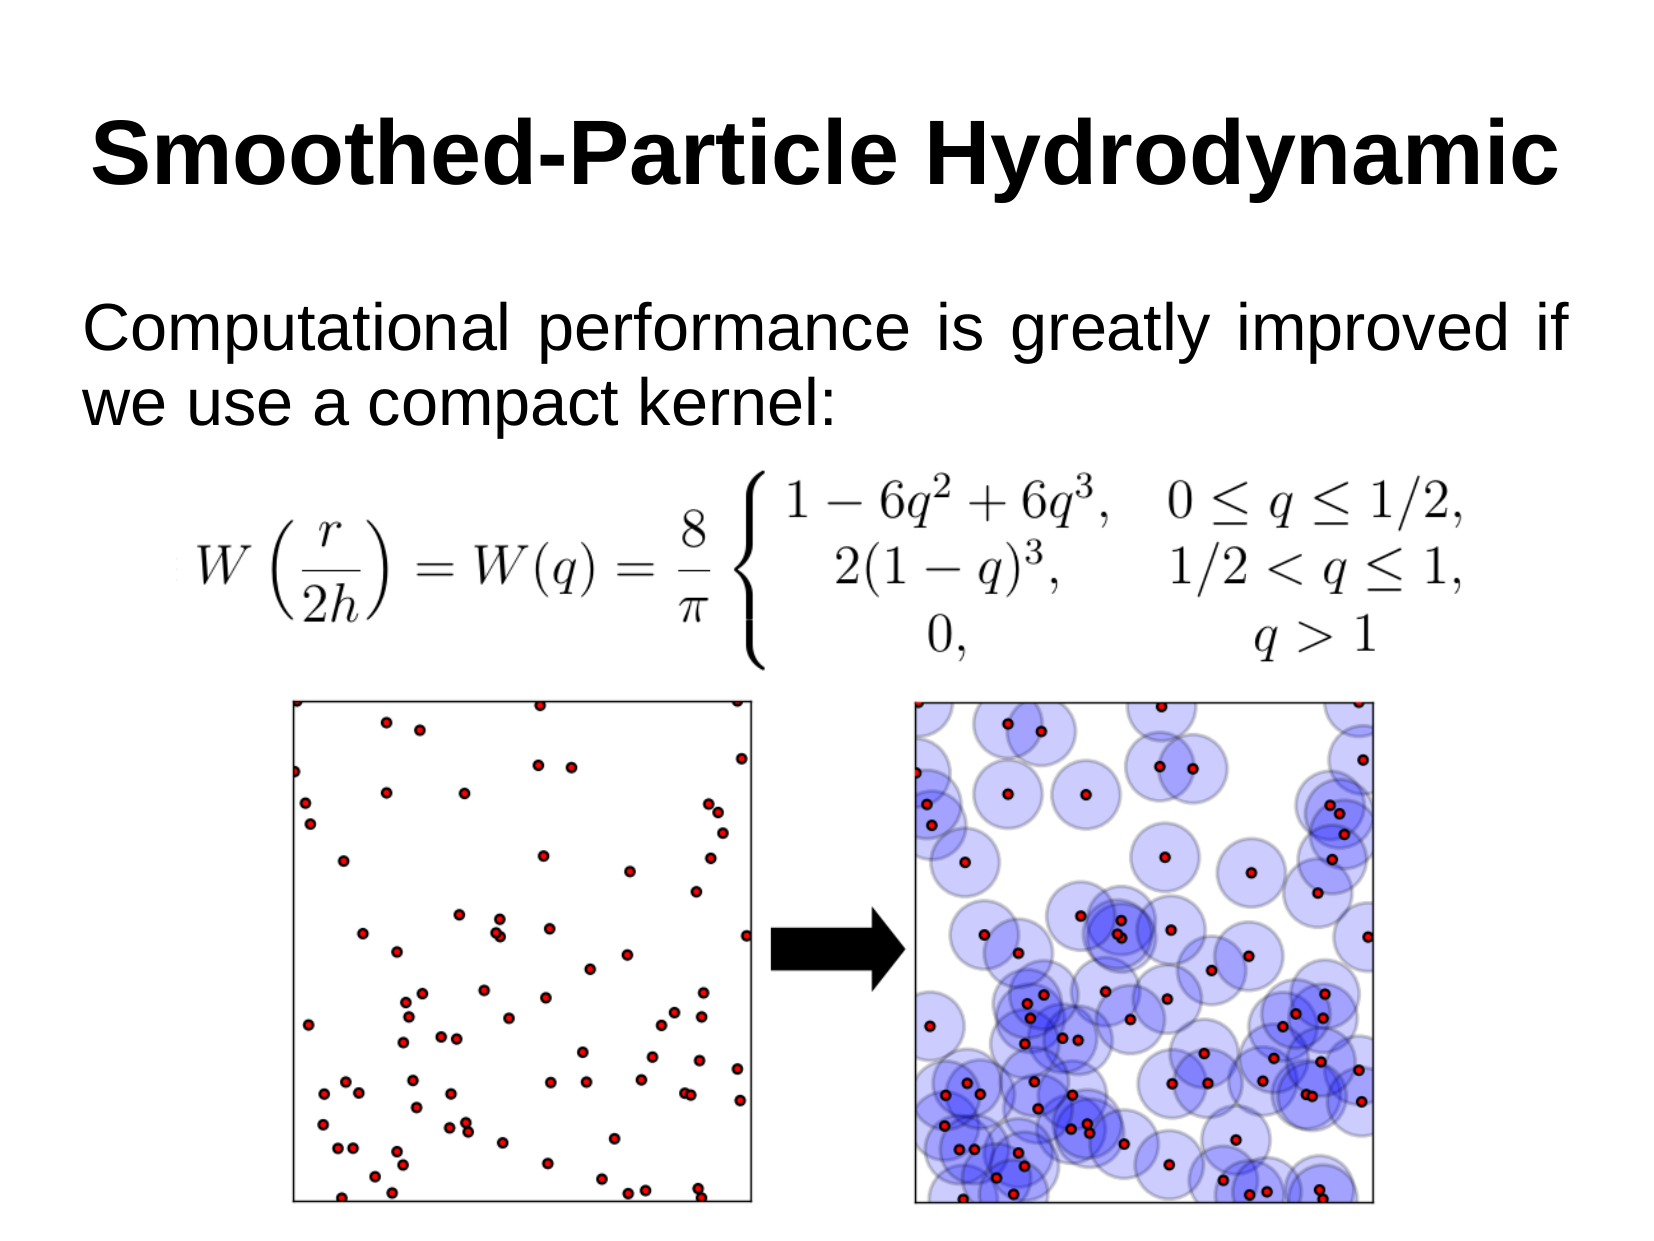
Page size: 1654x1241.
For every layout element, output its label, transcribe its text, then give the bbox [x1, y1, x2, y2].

list Computational performance is greatly improved if we use a compact kernel: [82, 290, 1571, 1010]
picture [288, 696, 1379, 1206]
picture [176, 455, 1480, 680]
title Smoothed-Particle Hydrodynamic [82, 49, 1571, 257]
